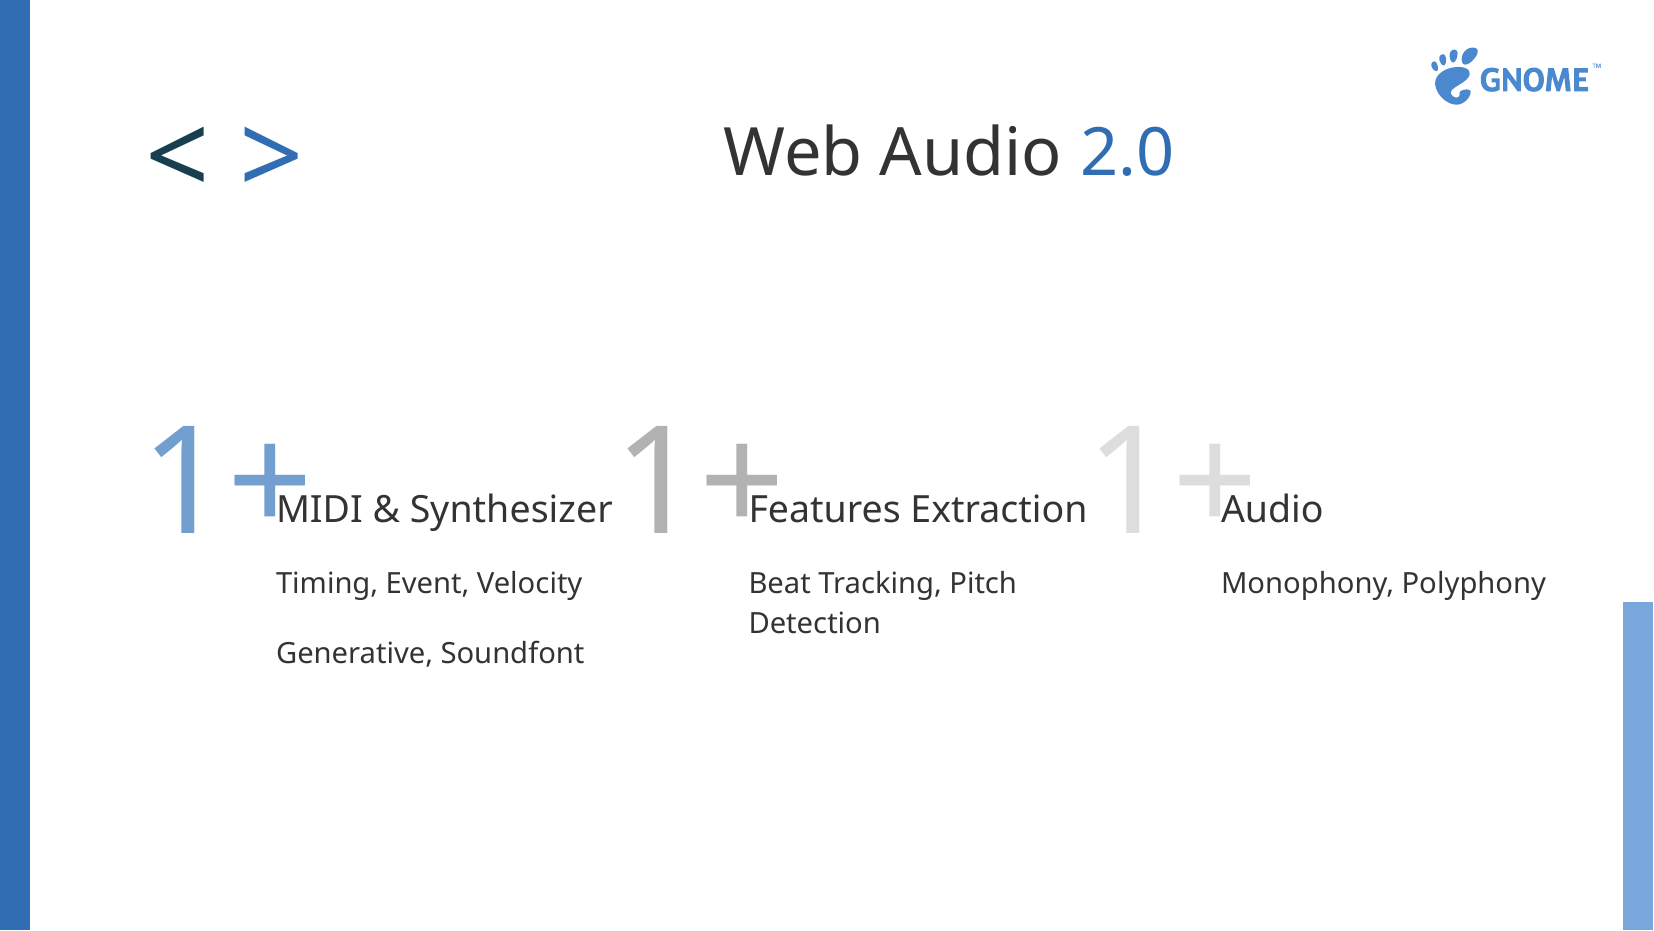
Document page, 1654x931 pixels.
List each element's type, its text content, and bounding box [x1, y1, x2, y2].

list Audio Monophony, Polyphony [1150, 482, 1595, 841]
list Features Extraction Beat Tracking, Pitch Detection [677, 482, 1123, 841]
list MIDI & Synthesizer Timing, Event, Velocity Generative, Soundfont [205, 482, 650, 841]
list < > [75, 75, 340, 241]
list 1+ [1015, 373, 1286, 582]
title Web Audio 2.0 [322, 60, 1576, 241]
list 1+ [70, 373, 341, 582]
list 1+ [542, 373, 813, 582]
